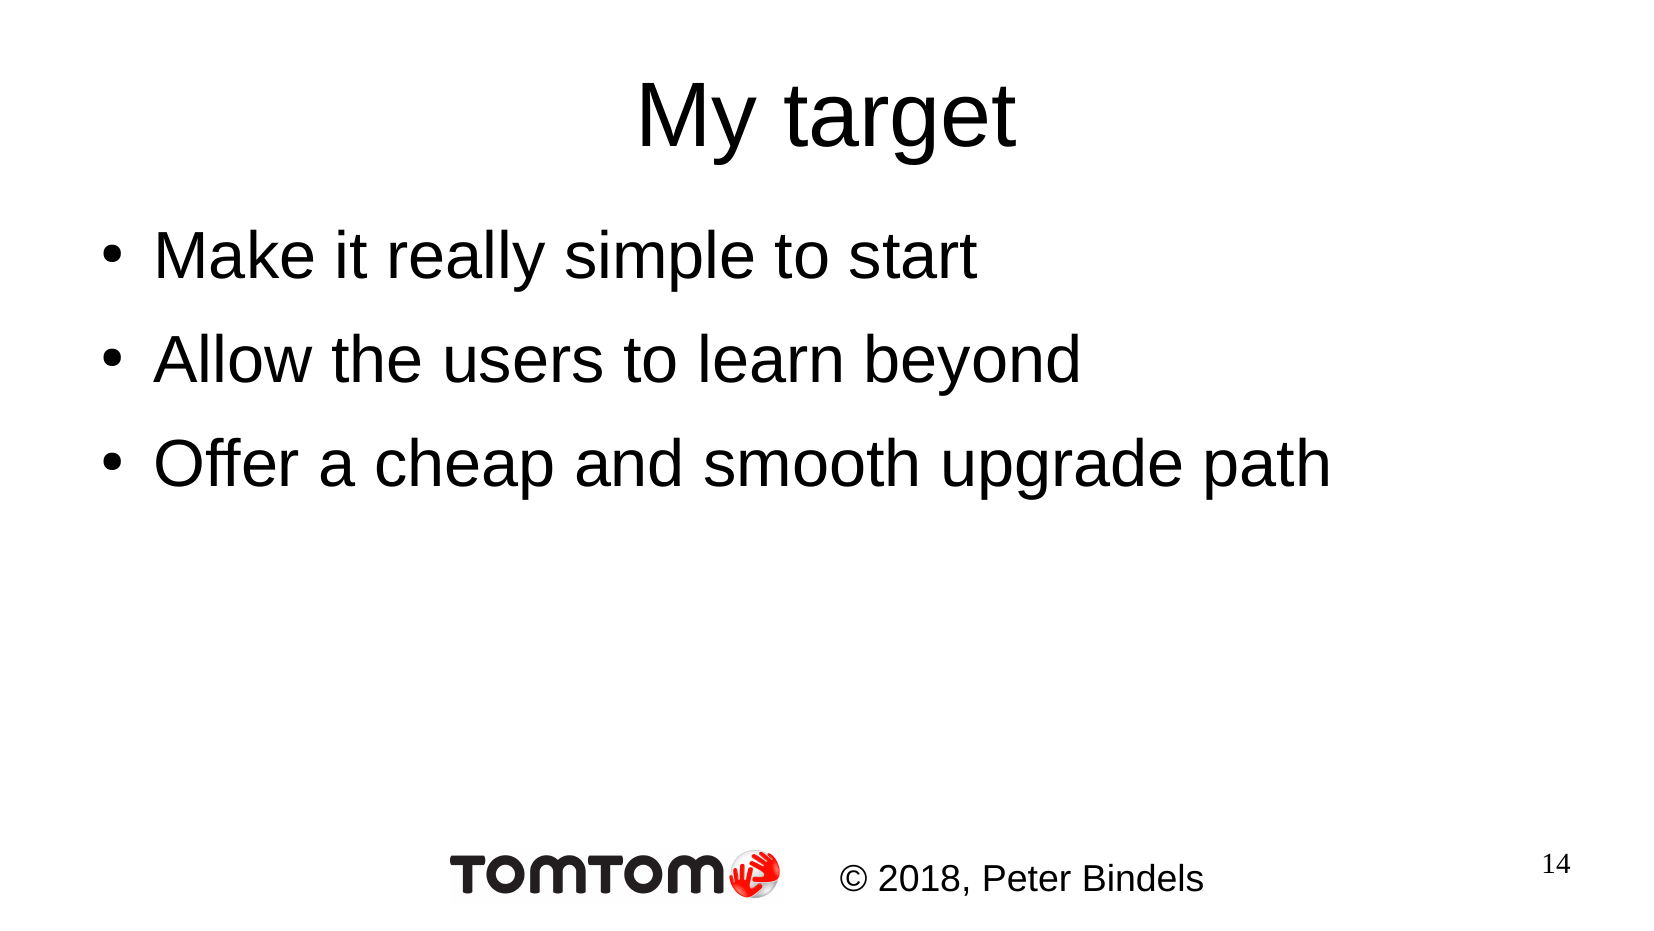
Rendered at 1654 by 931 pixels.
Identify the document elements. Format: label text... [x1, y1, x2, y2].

title My target [82, 0, 1571, 217]
picture [450, 847, 784, 905]
list Make it really simple to start Allow the users to learn beyond Offer a cheap and smooth upgrade path [82, 217, 1571, 758]
